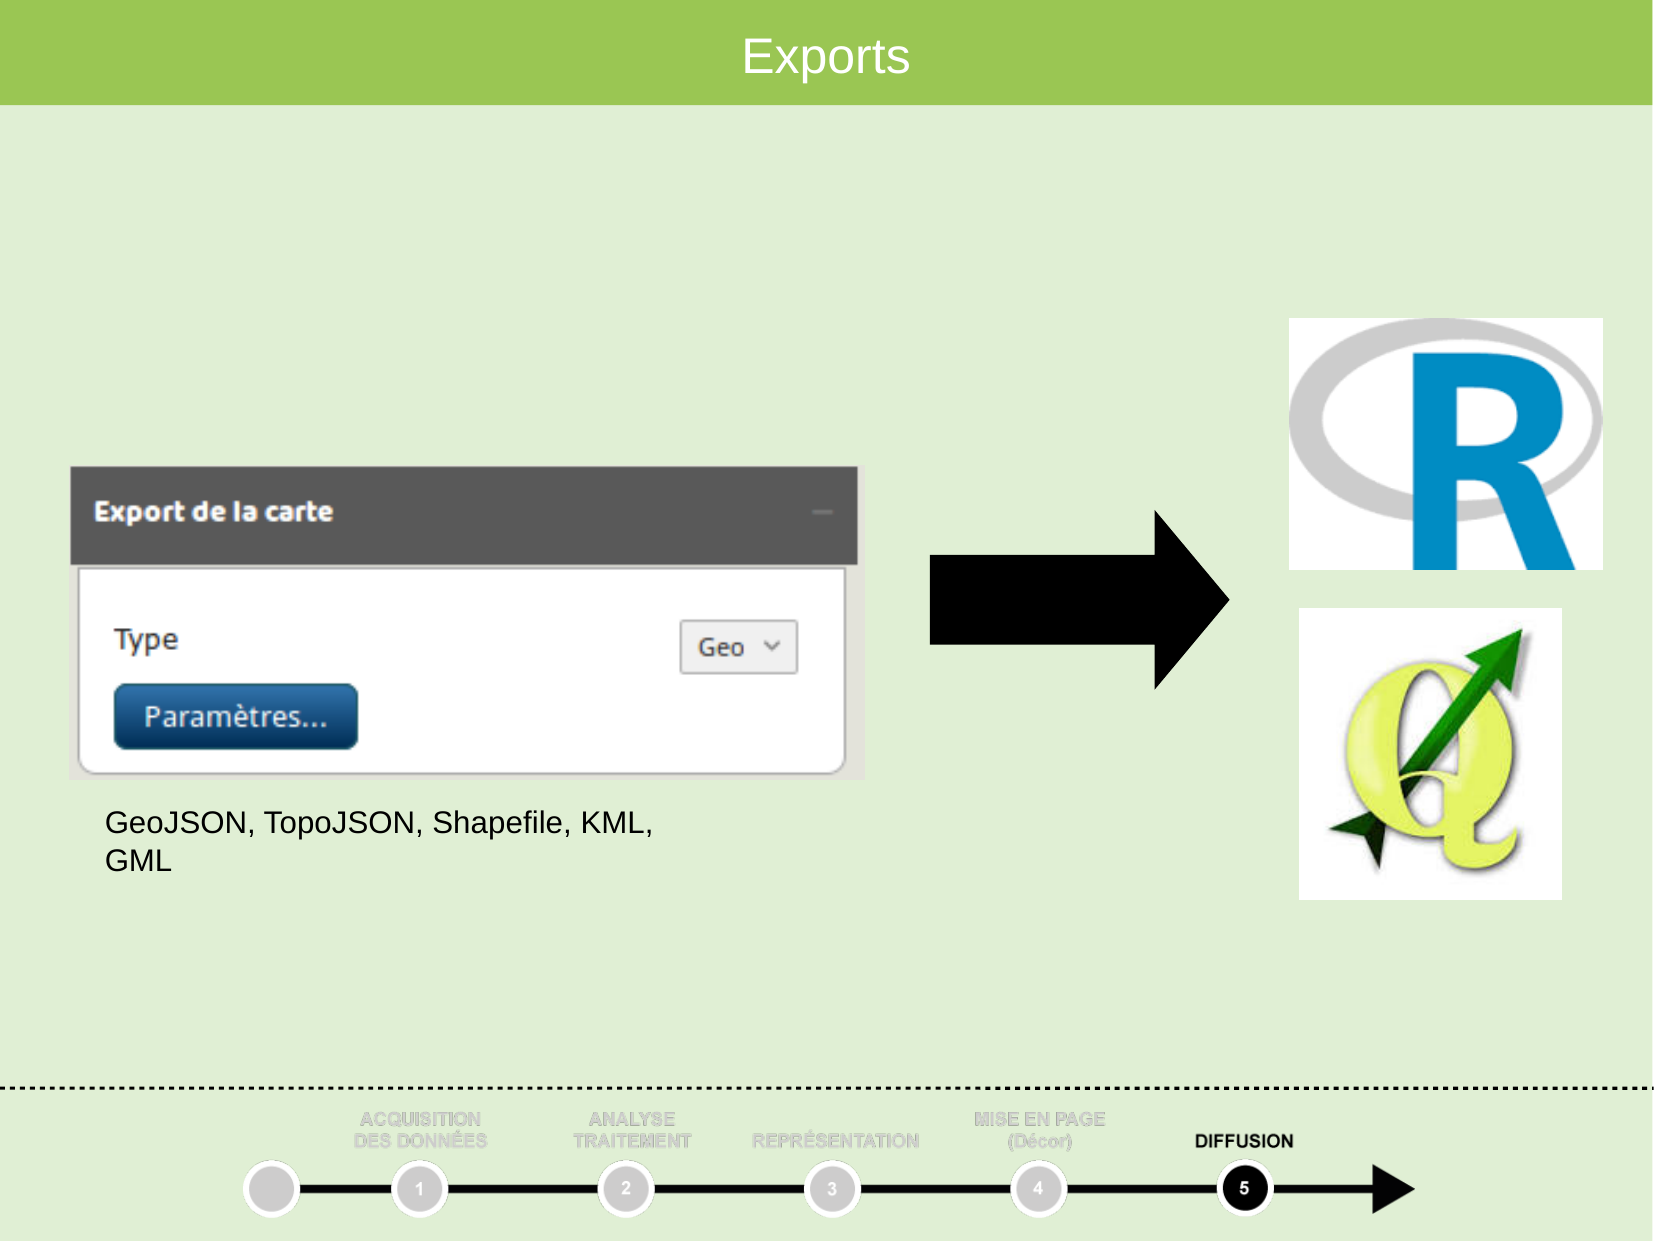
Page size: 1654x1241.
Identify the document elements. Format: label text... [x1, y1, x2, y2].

picture [1456, 479, 1527, 570]
picture [1289, 318, 1603, 570]
text_box [929, 509, 1230, 690]
picture [1299, 608, 1562, 900]
picture [243, 1109, 1415, 1218]
text_box Exports [82, 19, 1570, 88]
picture [1456, 387, 1518, 446]
picture [69, 465, 865, 780]
text_box GeoJSON, TopoJSON, Shapefile, KML, GML [89, 795, 735, 935]
